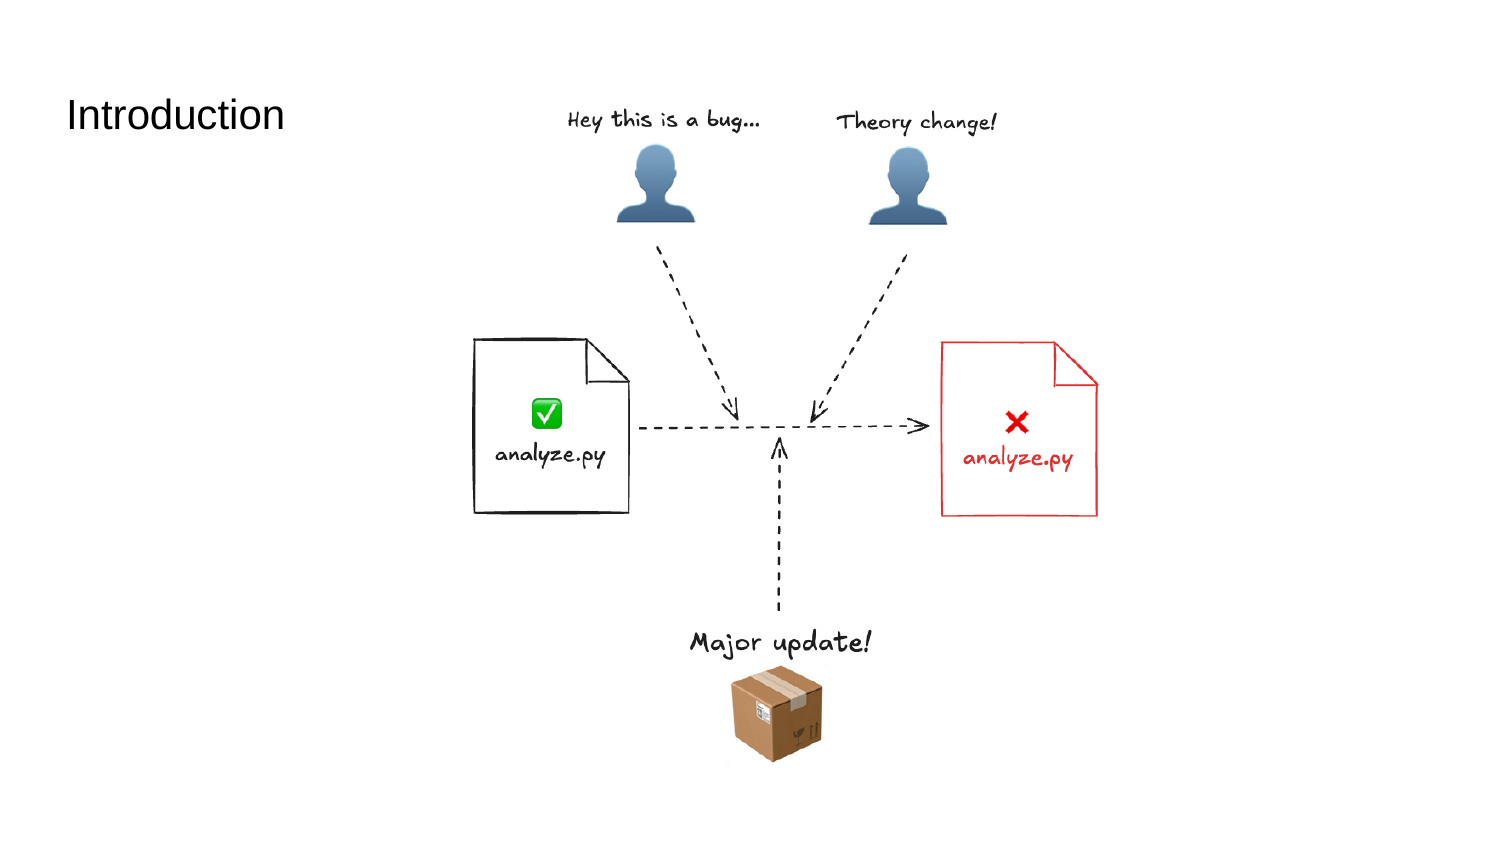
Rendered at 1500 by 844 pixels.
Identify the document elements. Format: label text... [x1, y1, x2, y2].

text_box Introduction [51, 72, 1449, 199]
picture [464, 98, 1105, 788]
